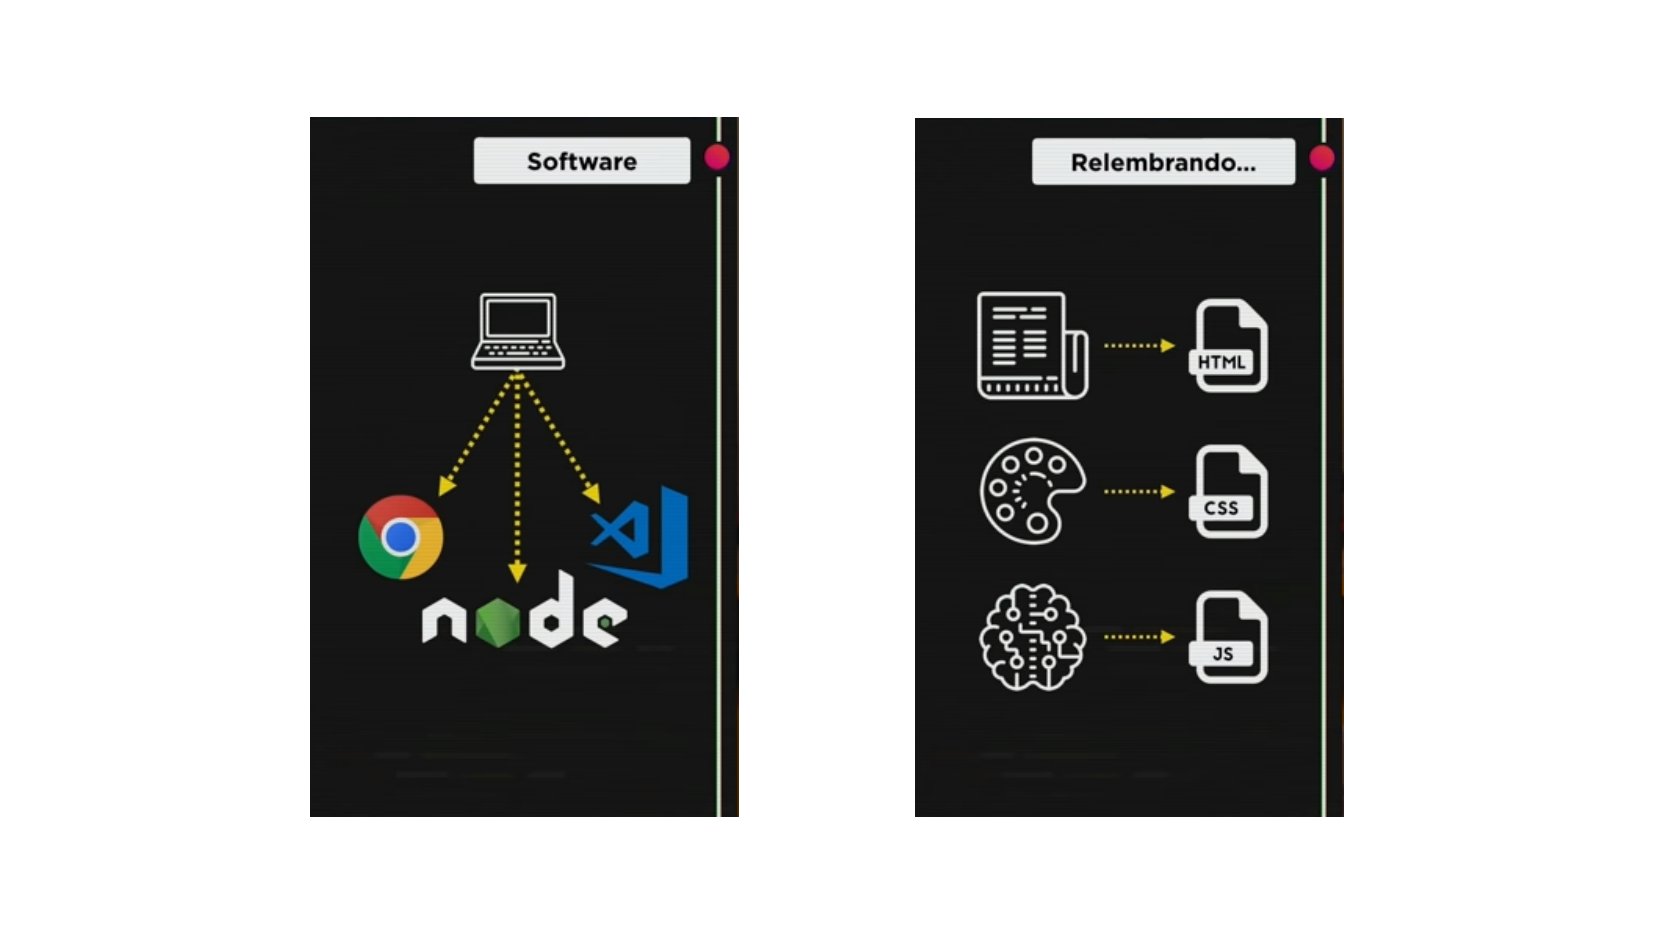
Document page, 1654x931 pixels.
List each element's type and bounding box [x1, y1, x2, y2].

picture [915, 118, 1344, 817]
picture [310, 117, 739, 817]
